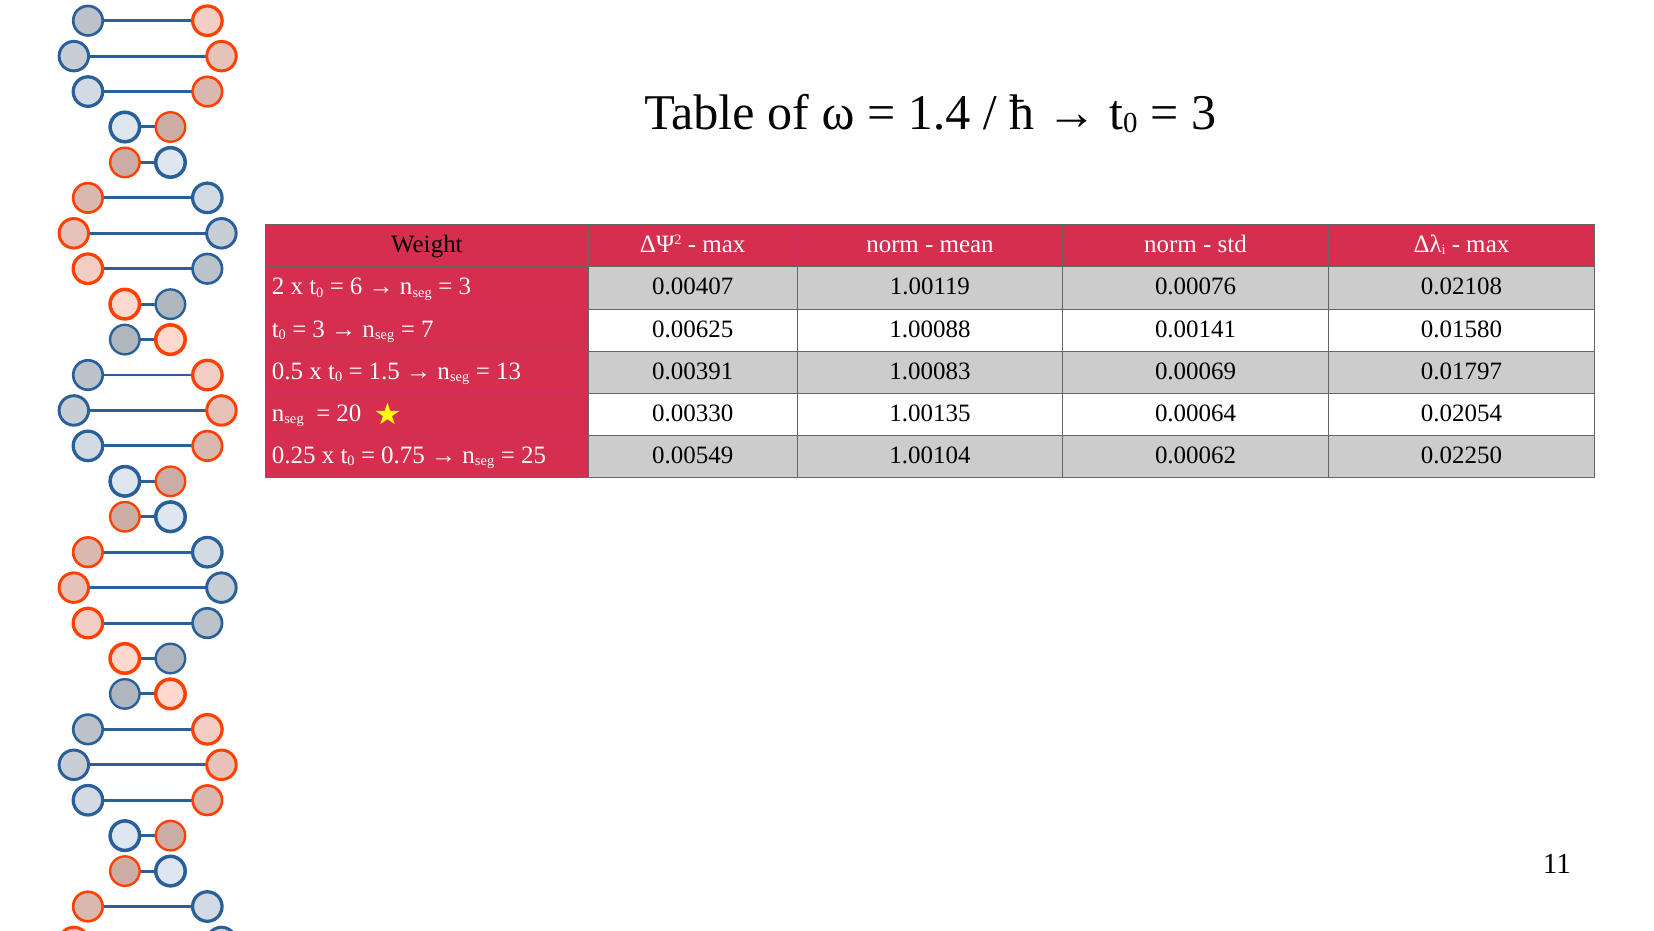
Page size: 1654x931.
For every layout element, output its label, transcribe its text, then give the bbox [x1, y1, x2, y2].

table_cell 0.00330 [589, 394, 797, 435]
title Table of ω = 1.4 / ħ → t0 = 3 [265, 35, 1595, 189]
table_cell 0.25 x t0 = 0.75 → nseg = 25 [266, 436, 588, 477]
table_cell 0.02250 [1329, 436, 1594, 477]
table_cell 0.00407 [589, 267, 797, 309]
table_cell t0 = 3 → nseg = 7 [266, 310, 588, 351]
table_cell 1.00088 [798, 310, 1062, 351]
table_header Weight [266, 225, 588, 266]
table_cell 0.00062 [1063, 436, 1328, 477]
table_cell 1.00104 [798, 436, 1062, 477]
table_header norm - std [1063, 225, 1328, 266]
table_cell 0.00549 [589, 436, 797, 477]
table_header norm - mean [798, 225, 1062, 266]
table_cell 0.01580 [1329, 310, 1594, 351]
table_cell 0.00064 [1063, 394, 1328, 435]
table_cell 0.00141 [1063, 310, 1328, 351]
table_cell 0.02108 [1329, 267, 1594, 309]
table_cell 1.00135 [798, 394, 1062, 435]
table_cell 0.00391 [589, 352, 797, 393]
table_cell 2 x t0 = 6 → nseg = 3 [266, 267, 588, 309]
text_box [375, 402, 400, 425]
table_cell 0.00069 [1063, 352, 1328, 393]
table_cell 0.01797 [1329, 352, 1594, 393]
table_header ΔΨ2 - max [589, 225, 797, 266]
table_cell 0.00076 [1063, 267, 1328, 309]
table_cell 0.5 x t0 = 1.5 → nseg = 13 [266, 352, 588, 393]
table_cell 1.00083 [798, 352, 1062, 393]
table_cell 0.02054 [1329, 394, 1594, 435]
table_header Δλi - max [1329, 225, 1594, 266]
table_cell nseg = 20 [266, 394, 588, 435]
table_cell 0.00625 [589, 310, 797, 351]
table_cell 1.00119 [798, 267, 1062, 309]
